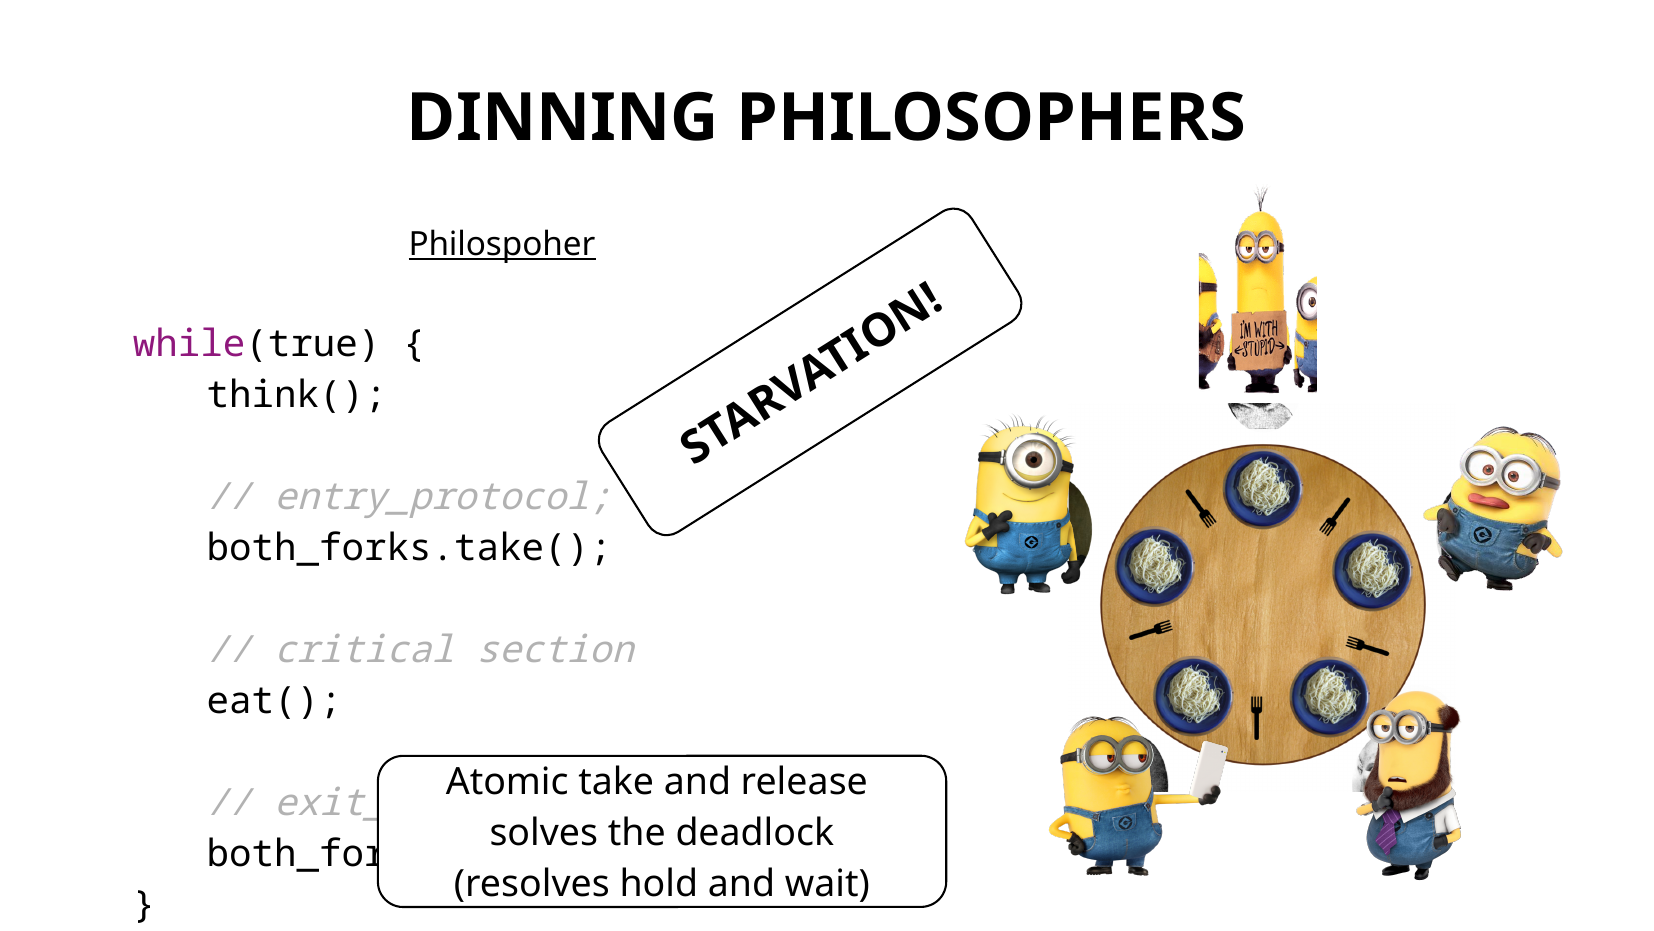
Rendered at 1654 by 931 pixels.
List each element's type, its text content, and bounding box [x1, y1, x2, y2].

text_box Atomic take and release solves the deadlock (resolves hold and wait) [377, 755, 947, 908]
text_box STARVATION! [598, 208, 1022, 536]
title DINNING PHILOSOPHERS [82, 36, 1571, 193]
picture [938, 171, 1565, 894]
text_box Philospoher while(true) { think(); // entry_protocol; both_forks.take(); // critical section eat(); // exit_protocol; both_fork.release(); } [118, 212, 886, 863]
